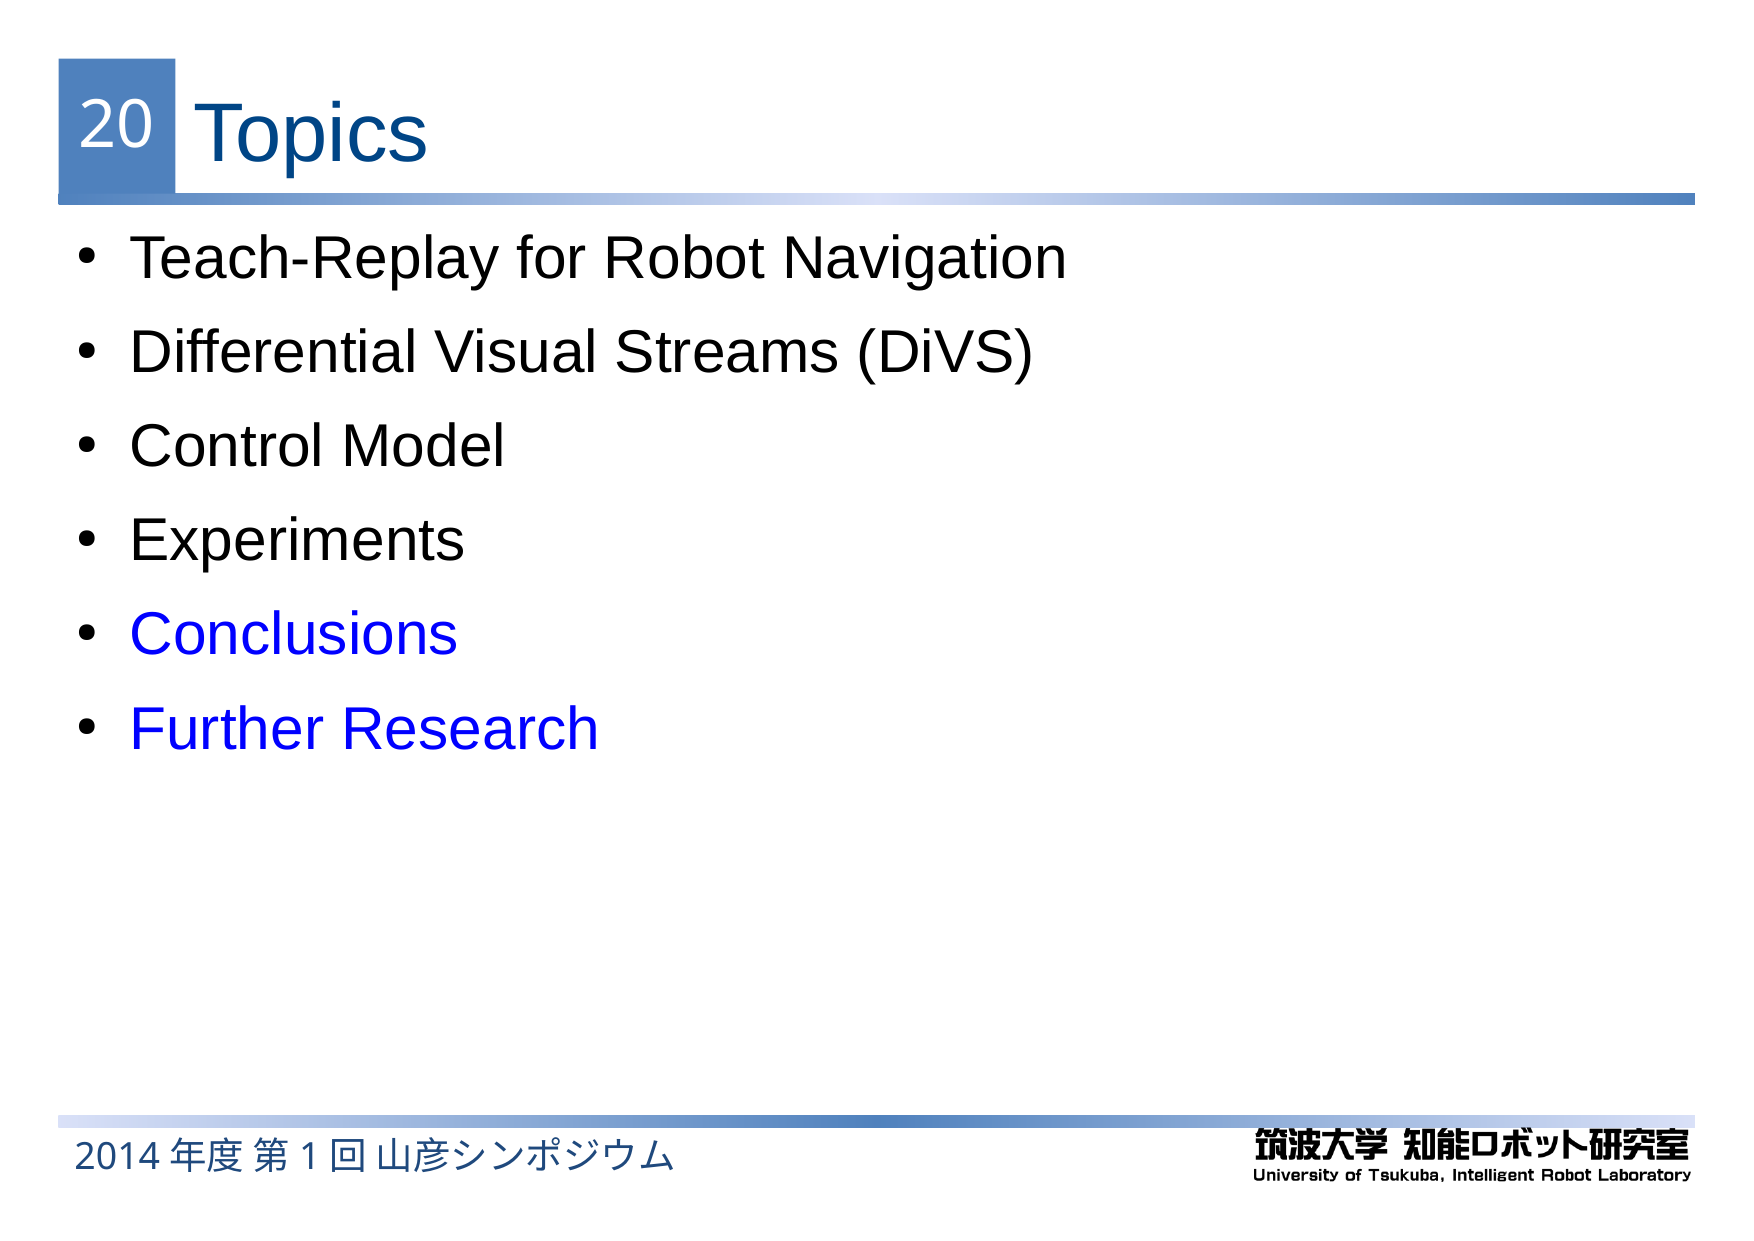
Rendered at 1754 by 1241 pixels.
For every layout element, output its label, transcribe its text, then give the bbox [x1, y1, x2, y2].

list Teach-Replay for Robot Navigation Differential Visual Streams (DiVS) Control Model Experiments Conclusions Further Research [58, 223, 1696, 1116]
picture [1252, 1127, 1691, 1182]
title Topics [193, 61, 1651, 205]
